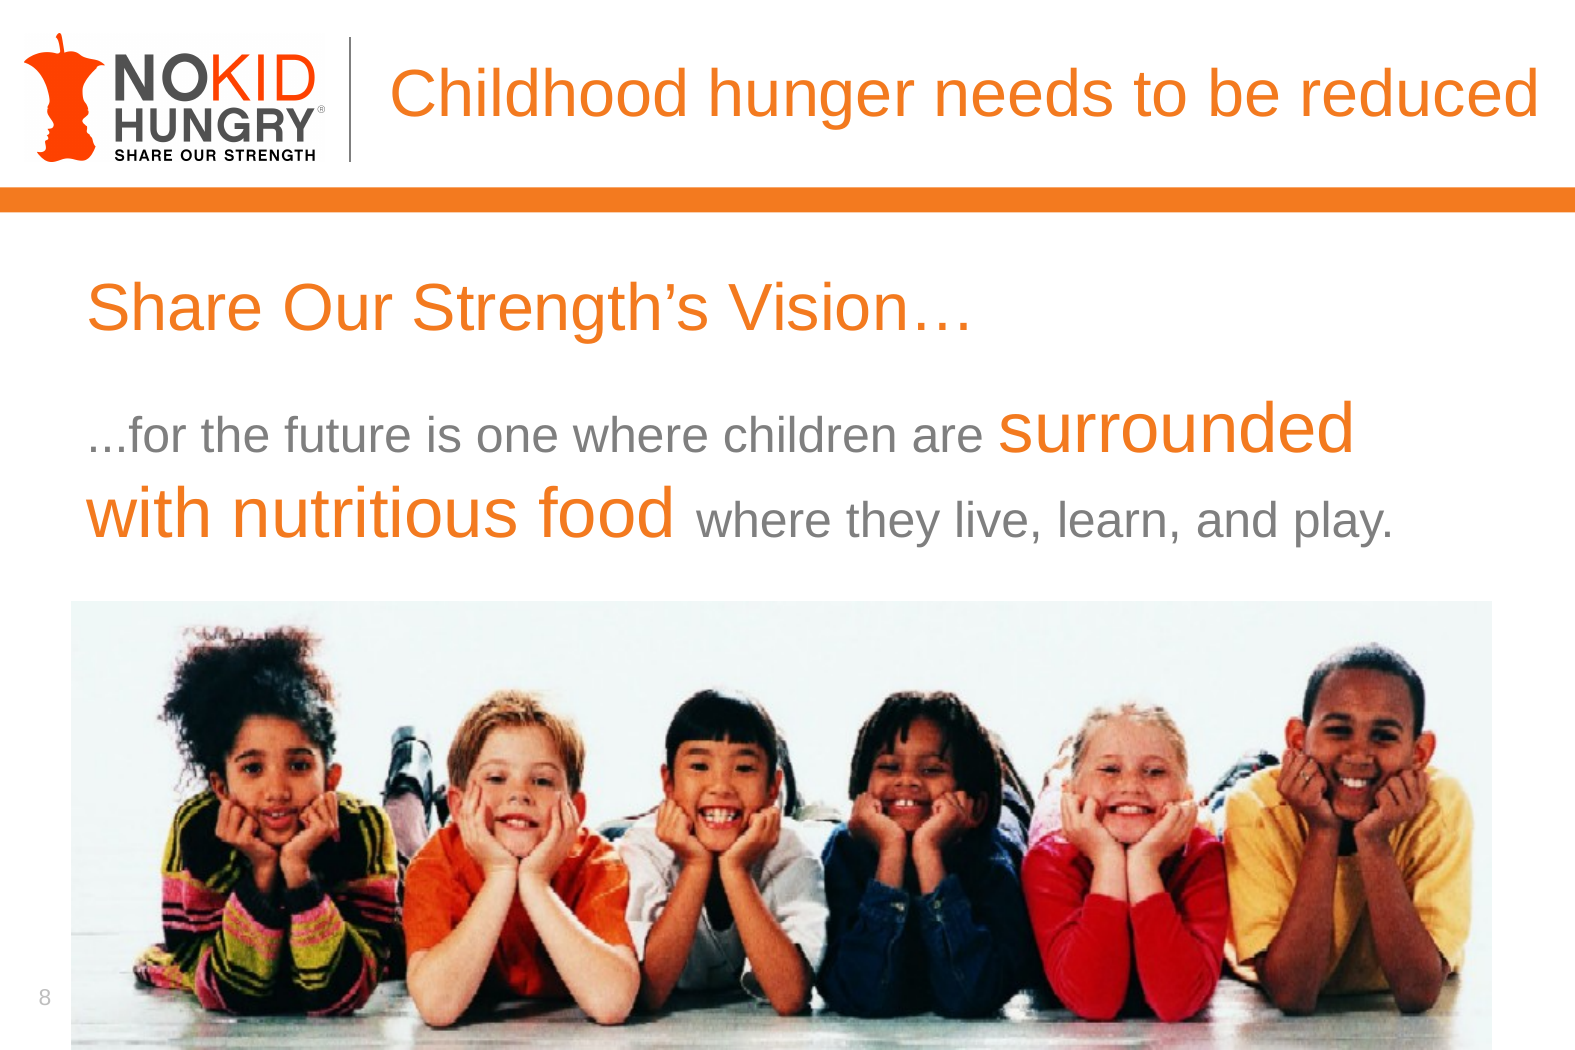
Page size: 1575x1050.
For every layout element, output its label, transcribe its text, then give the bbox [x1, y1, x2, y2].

picture [71, 601, 1492, 1050]
list ...for the future is one where children are surrounded with nutritious food where they live, learn, and play. [71, 374, 1504, 938]
title Share Our Strength’s Vision… [71, 256, 1504, 352]
picture [24, 33, 325, 162]
text_box Childhood hunger needs to be reduced [374, 42, 1575, 175]
